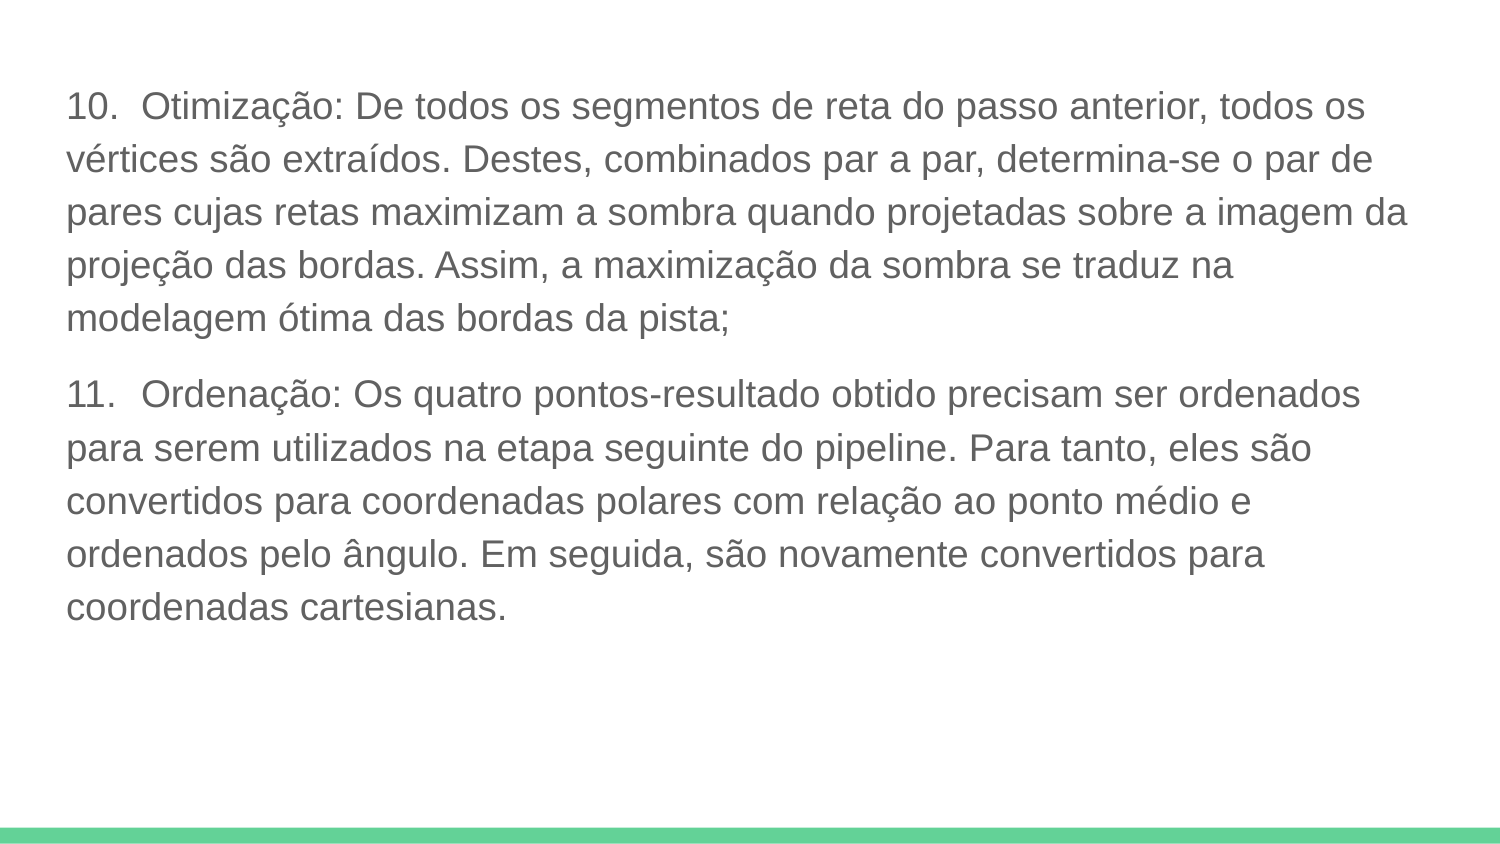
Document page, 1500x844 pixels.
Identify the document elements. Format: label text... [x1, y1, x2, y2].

list 10. Otimização: De todos os segmentos de reta do passo anterior, todos os vértices são extraídos. Destes, combinados par a par, determina-se o par de pares cujas retas maximizam a sombra quando projetadas sobre a imagem da projeção das bordas. Assim, a maximização da sombra se traduz na modelagem ótima das bordas da pista; 11. Ordenação: Os quatro pontos-resultado obtido precisam ser ordenados para serem utilizados na etapa seguinte do pipeline. Para tanto, eles são convertidos para coordenadas polares com relação ao ponto médio e ordenados pelo ângulo. Em seguida, são novamente convertidos para coordenadas cartesianas. [51, 58, 1449, 750]
